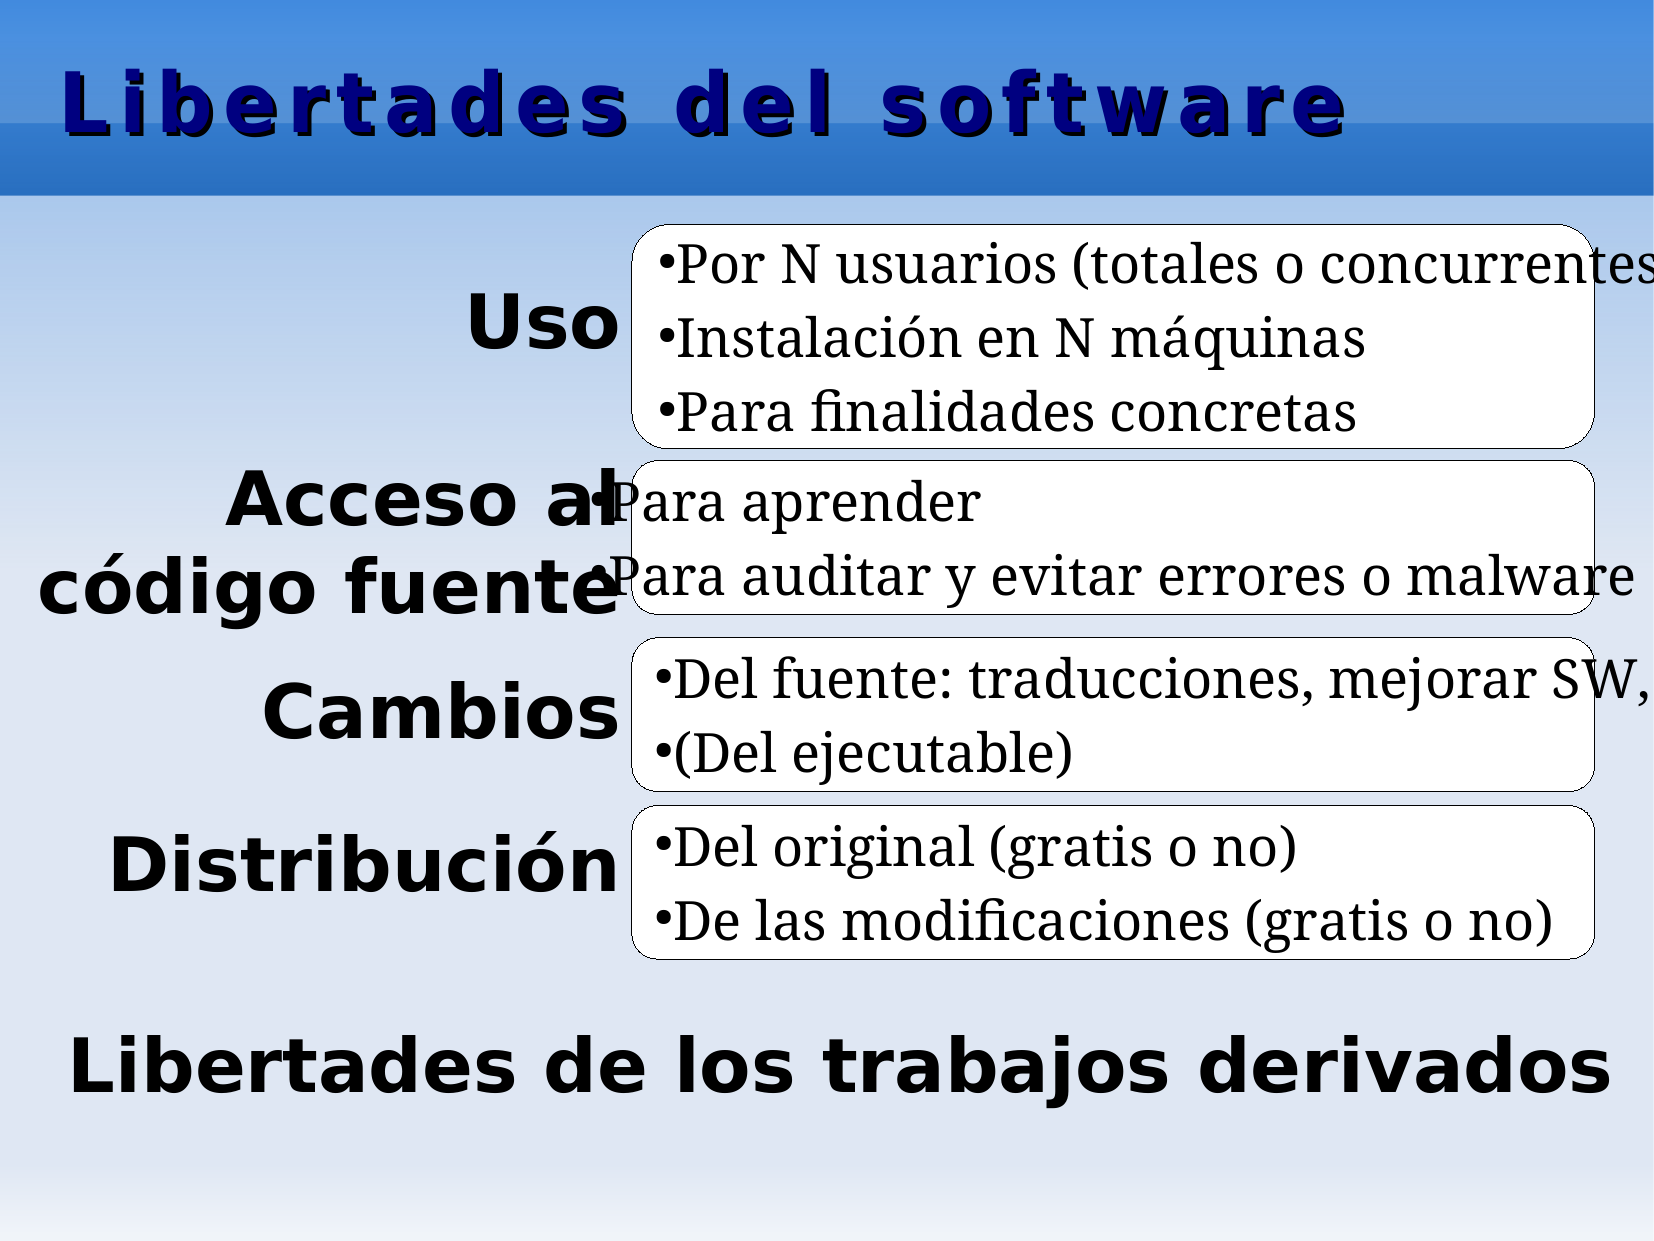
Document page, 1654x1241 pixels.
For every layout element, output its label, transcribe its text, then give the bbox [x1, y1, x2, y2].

text_box Cambios [247, 661, 637, 764]
text_box Por N usuarios (totales o concurrentes) Instalación en N máquinas Para finalidades concretas [631, 224, 1595, 449]
text_box Distribución [92, 815, 637, 918]
picture [1643, 256, 1654, 268]
text_box Del fuente: traducciones, mejorar SW,... (Del ejecutable) [631, 637, 1595, 792]
text_box Acceso al código fuente [22, 448, 637, 639]
text_box Libertades de los trabajos derivados [53, 1015, 1631, 1118]
text_box Uso [449, 271, 637, 374]
text_box Para aprender Para auditar y evitar errores o malware [637, 460, 1595, 615]
text_box Del original (gratis o no) De las modificaciones (gratis o no) [631, 805, 1595, 960]
picture [0, 0, 1654, 1241]
title Libertades del software [59, 29, 1654, 178]
